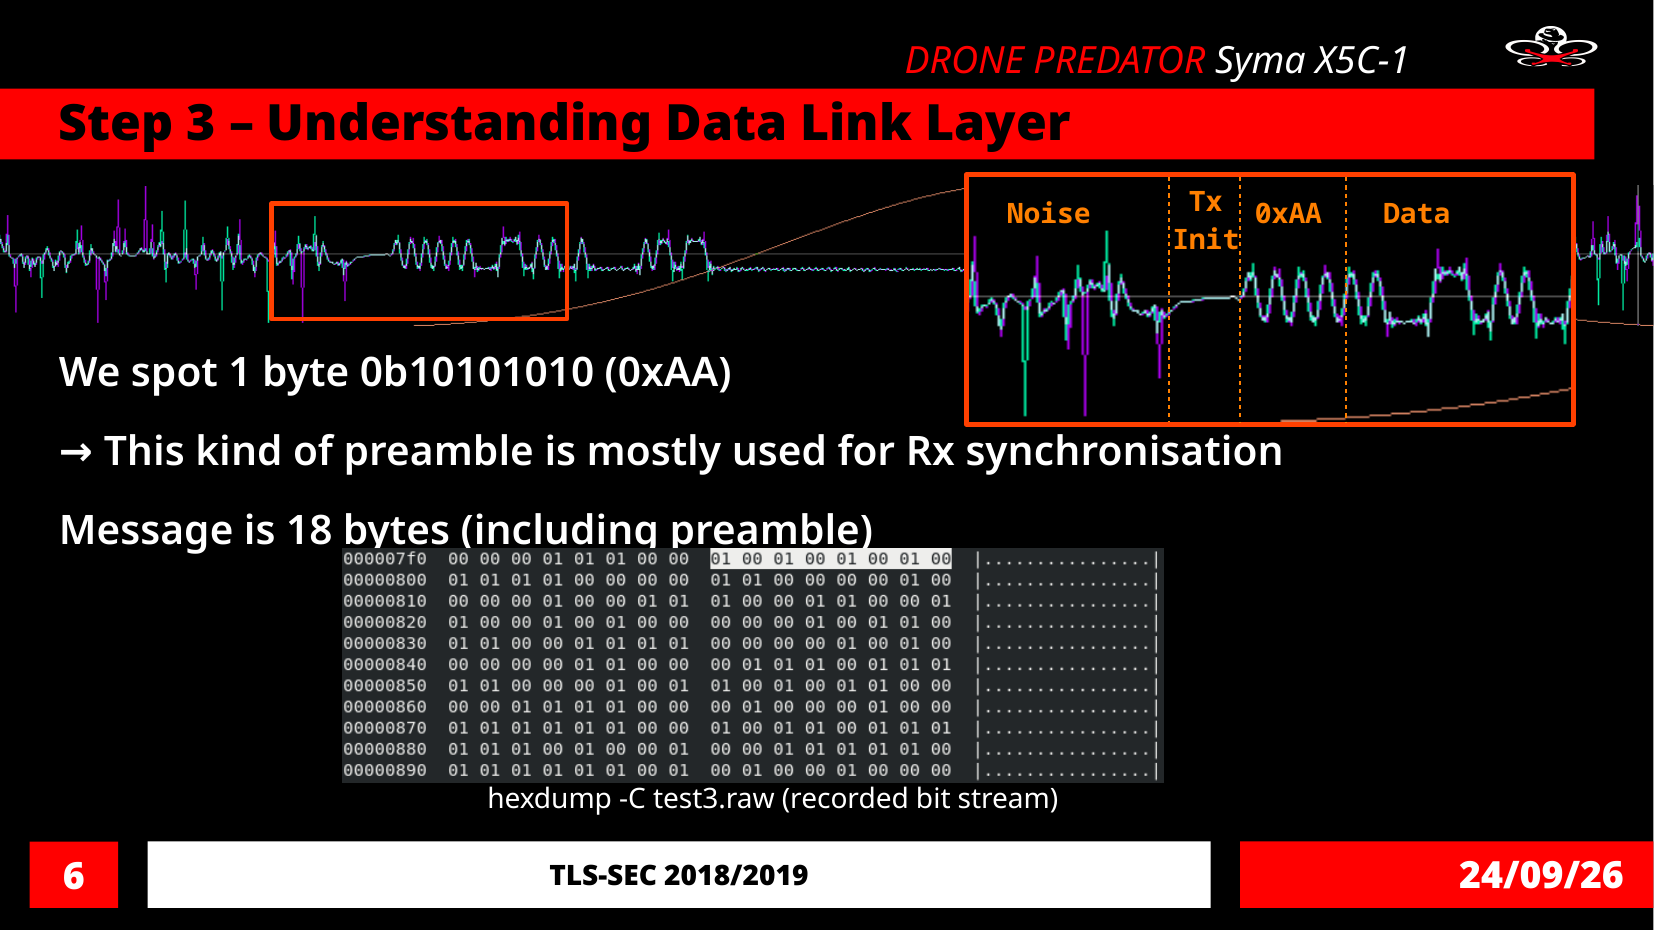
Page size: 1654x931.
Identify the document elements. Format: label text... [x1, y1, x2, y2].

text_box Tx Init [1157, 174, 1278, 246]
picture [1488, 15, 1617, 80]
text_box hexdump -C test3.raw (recorded bit stream) [472, 770, 1009, 821]
text_box Noise [992, 186, 1135, 229]
picture [968, 177, 1571, 422]
picture [1576, 185, 1654, 326]
picture [342, 548, 1164, 783]
picture [0, 185, 964, 326]
text_box Data [1368, 186, 1556, 229]
list We spot 1 byte 0b10101010 (0xAA) → This kind of preamble is mostly used for Rx synchronisation Message is 18 bytes (including preamble) [59, 342, 1583, 666]
title Step 3 – Understanding Data Link Layer [59, 44, 1595, 156]
text_box 0xAA [1278, 186, 1360, 229]
